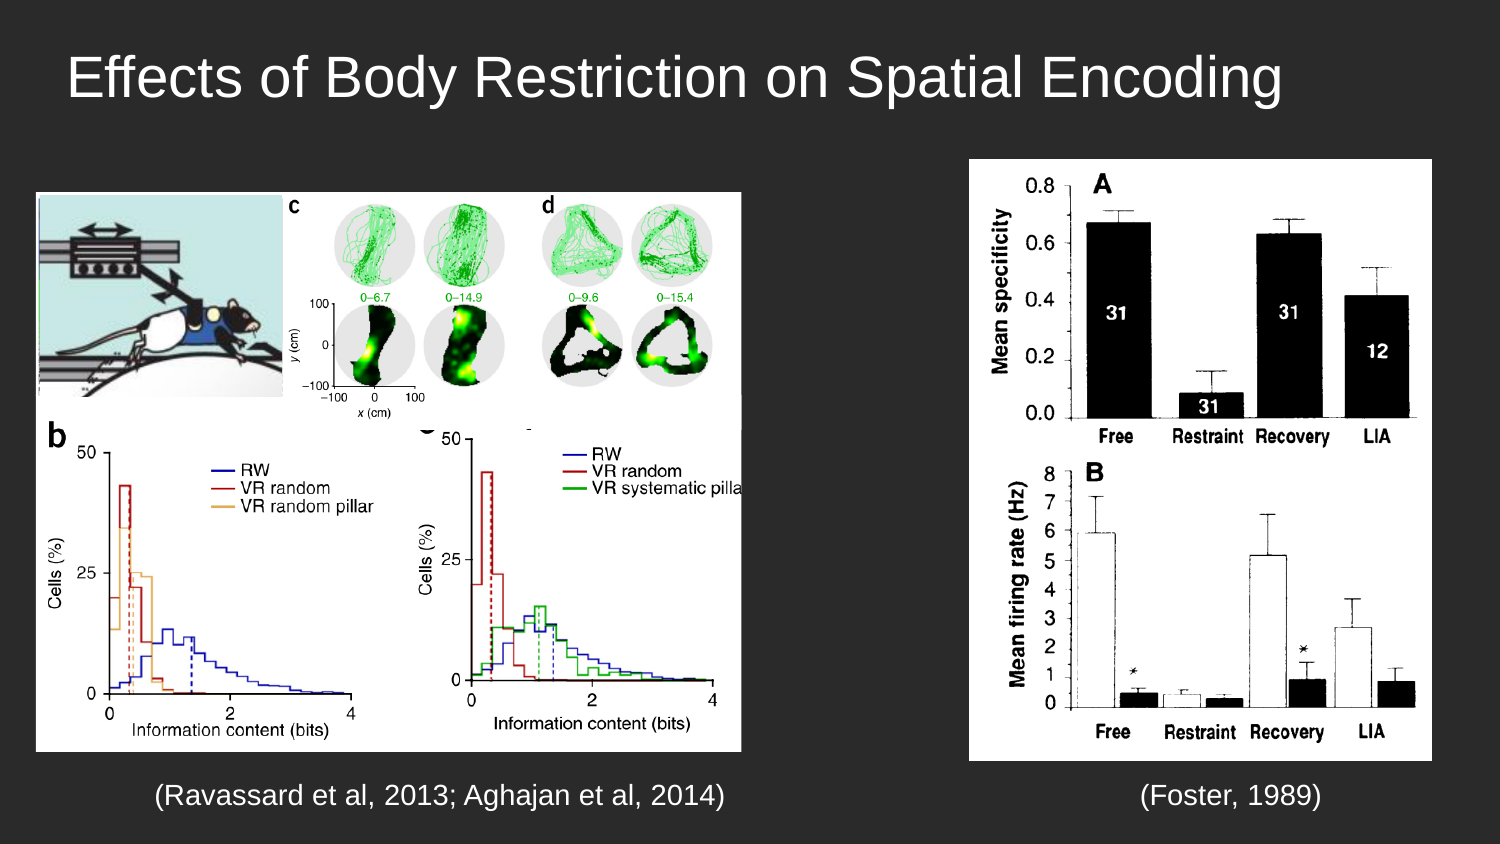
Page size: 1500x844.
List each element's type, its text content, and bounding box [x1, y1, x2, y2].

picture [969, 159, 1432, 761]
text_box (Ravassard et al, 2013; Aghajan et al, 2014) [96, 760, 742, 835]
picture [35, 192, 742, 752]
title Effects of Body Restriction on Spatial Encoding [51, 24, 1449, 118]
text_box (Foster, 1989) [1031, 760, 1338, 835]
